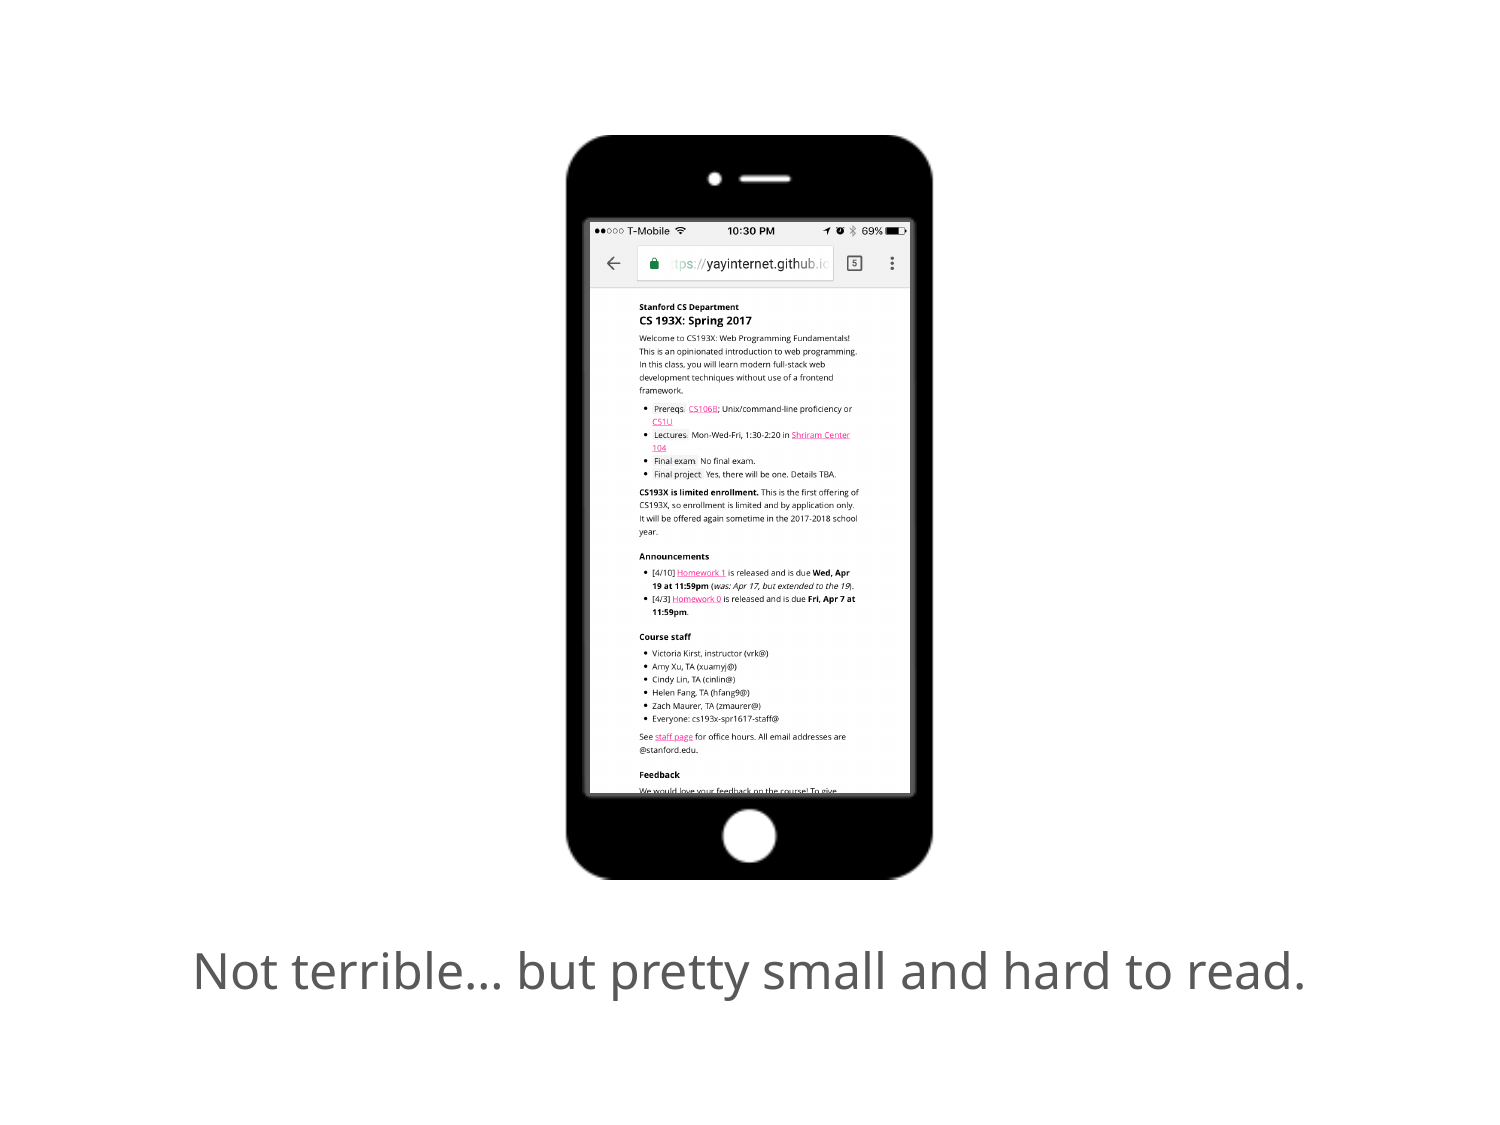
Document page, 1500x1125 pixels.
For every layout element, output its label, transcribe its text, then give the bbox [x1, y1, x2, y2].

picture [377, 135, 1123, 880]
list Not terrible… but pretty small and hard to read. [128, 915, 1372, 1014]
